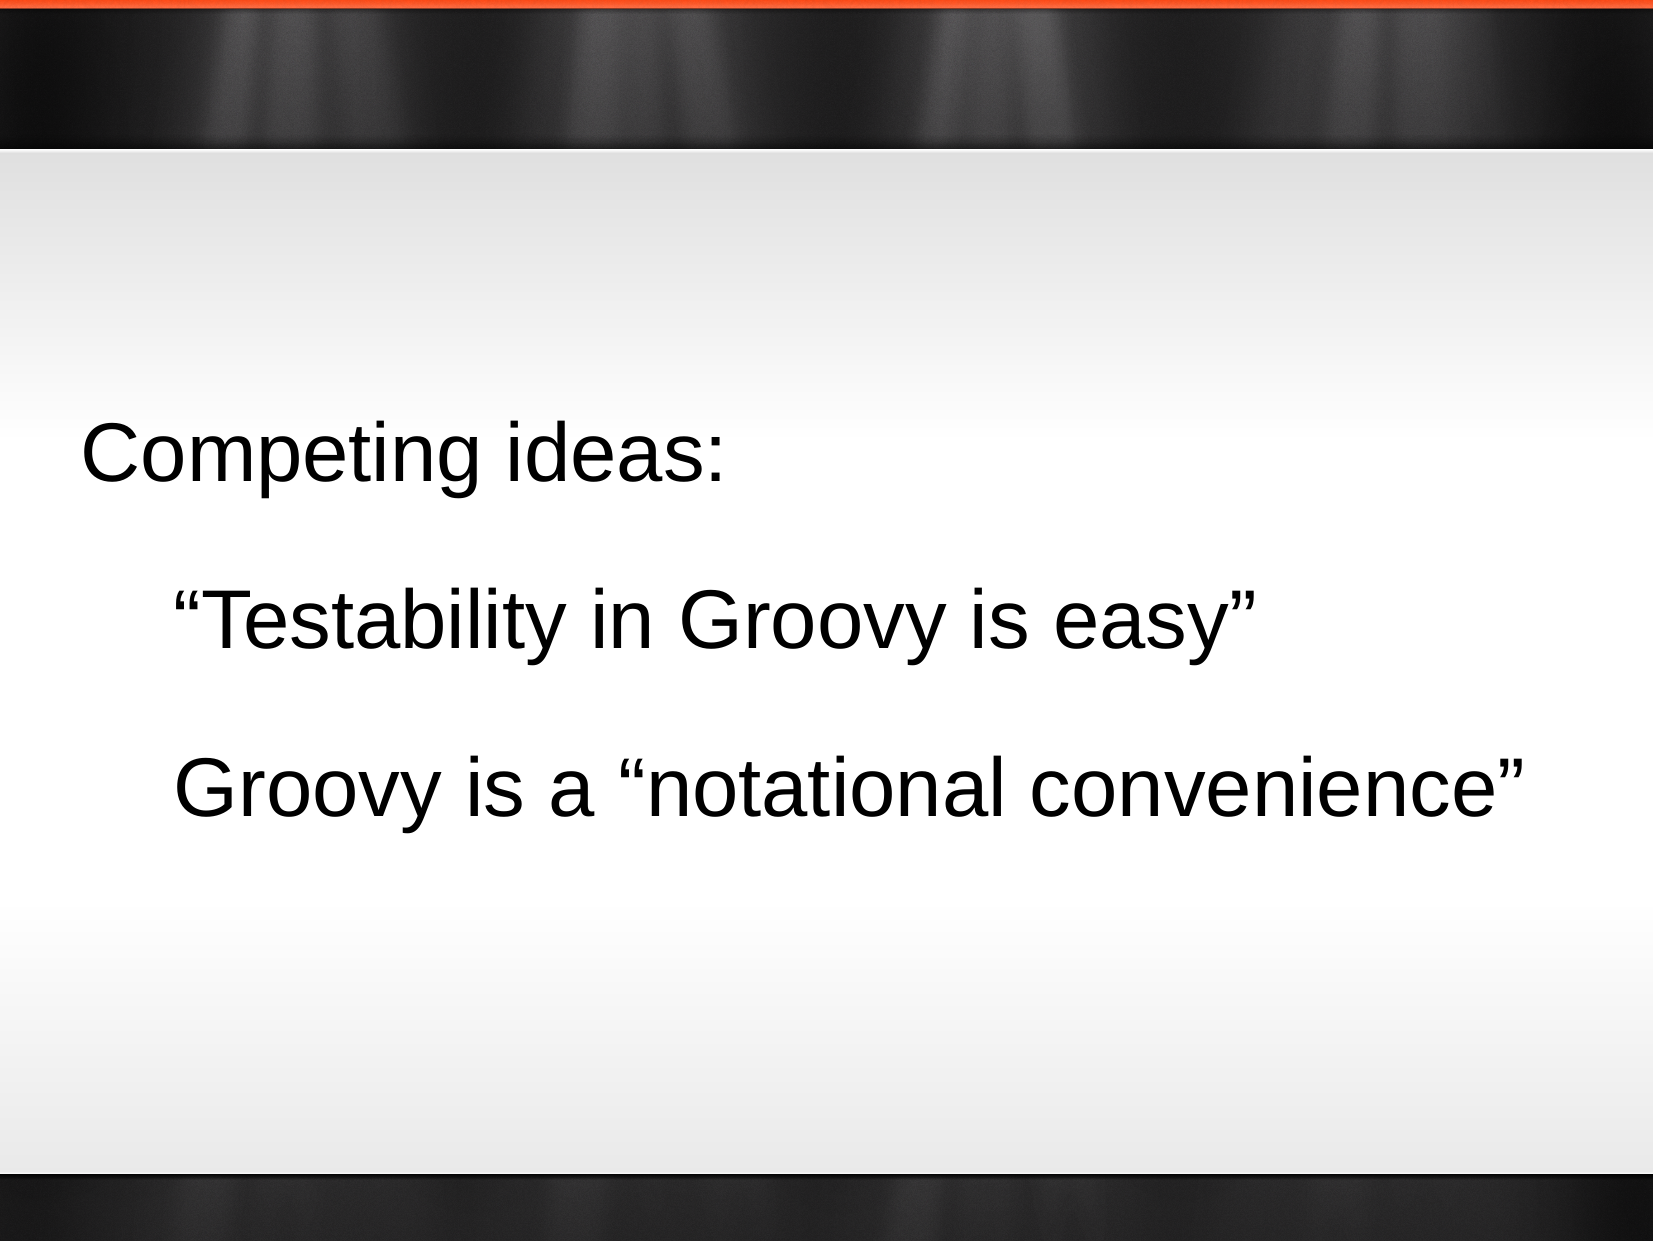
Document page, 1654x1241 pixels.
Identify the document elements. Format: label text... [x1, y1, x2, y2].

picture [0, 0, 1653, 1241]
subtitle Competing ideas: “Testability in Groovy is easy” Groovy is a “notational convenience” [80, 210, 1569, 1030]
